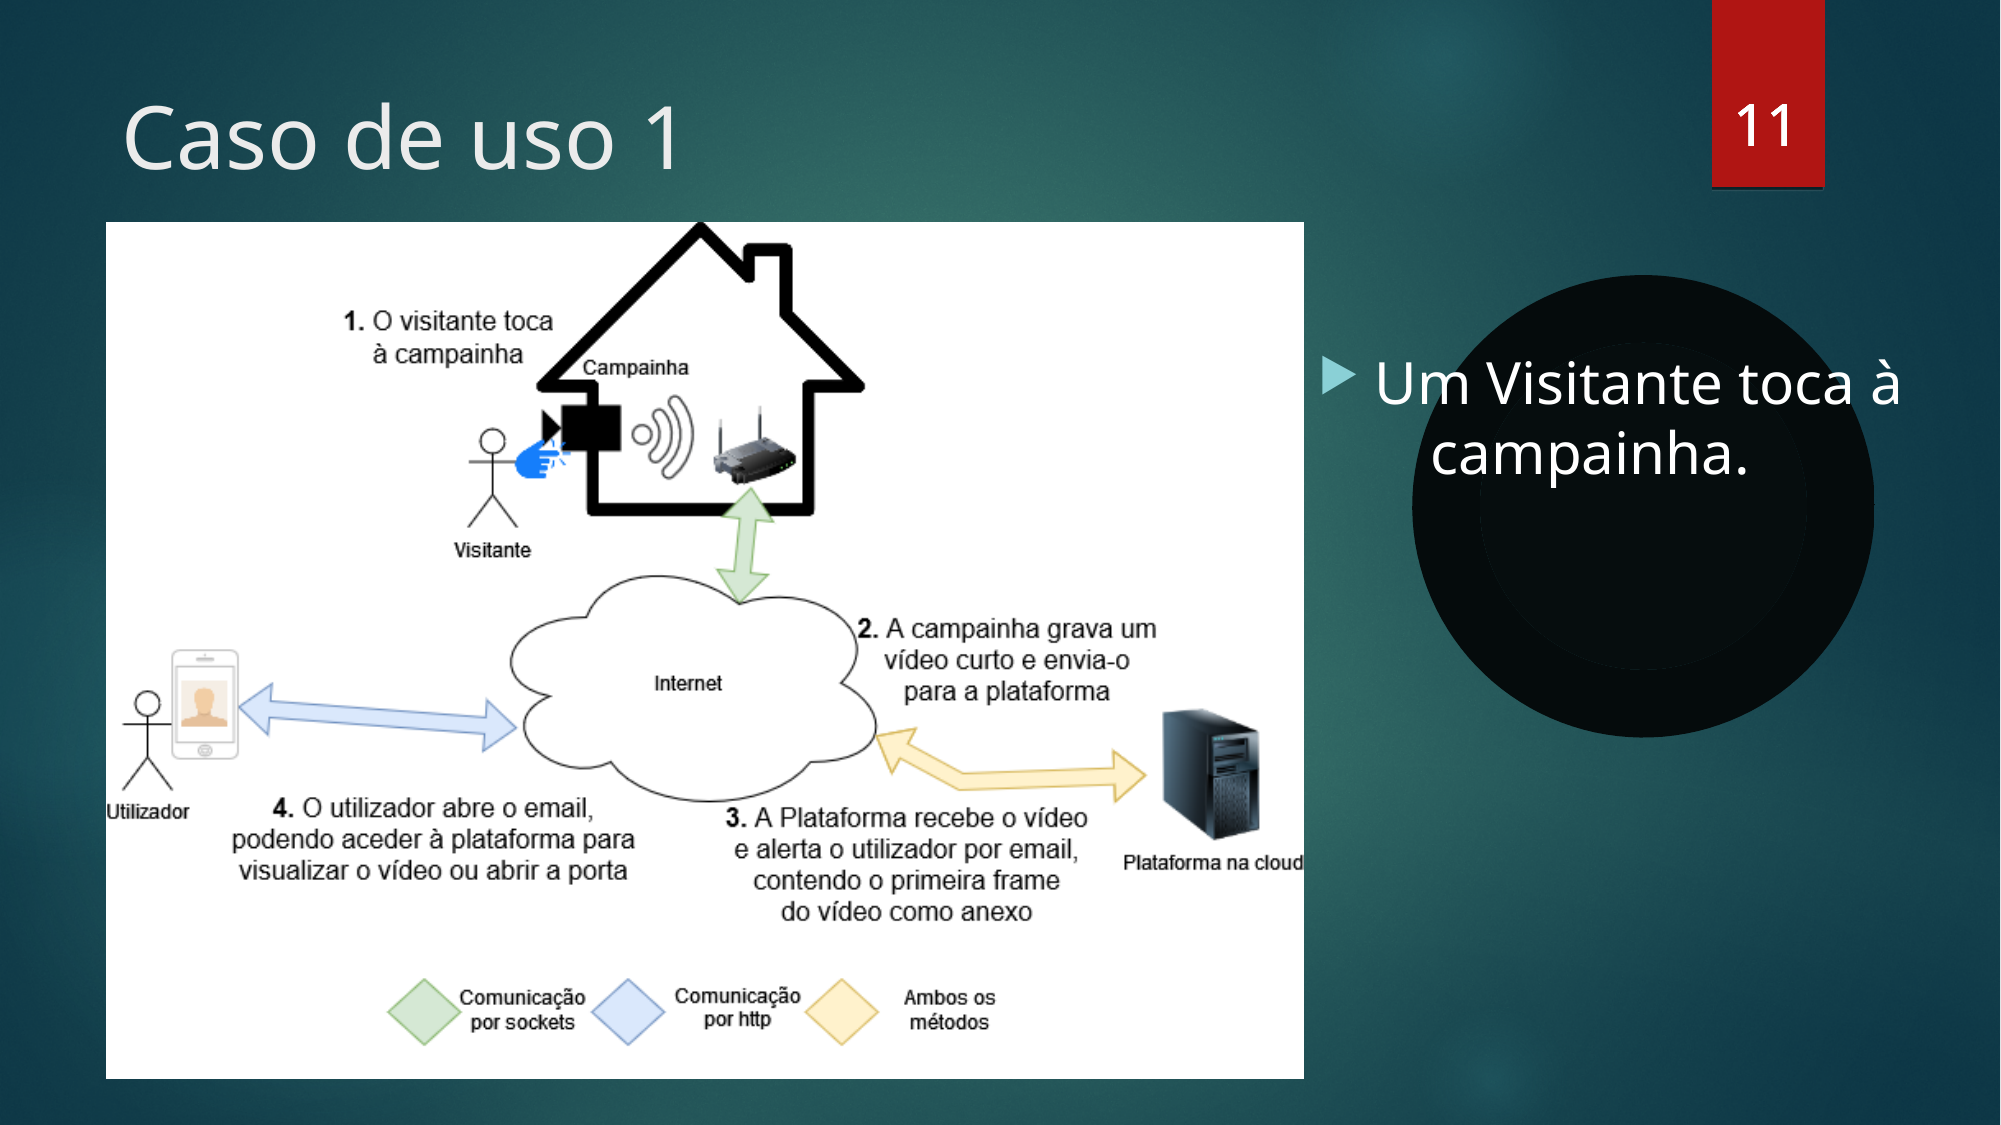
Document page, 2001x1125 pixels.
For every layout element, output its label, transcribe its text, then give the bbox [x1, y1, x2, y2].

text_box [1698, 48, 1836, 175]
picture [106, 222, 1304, 1079]
title Caso de uso 1 [106, 74, 1649, 305]
list Um Visitante toca à campainha. [1304, 339, 2000, 779]
